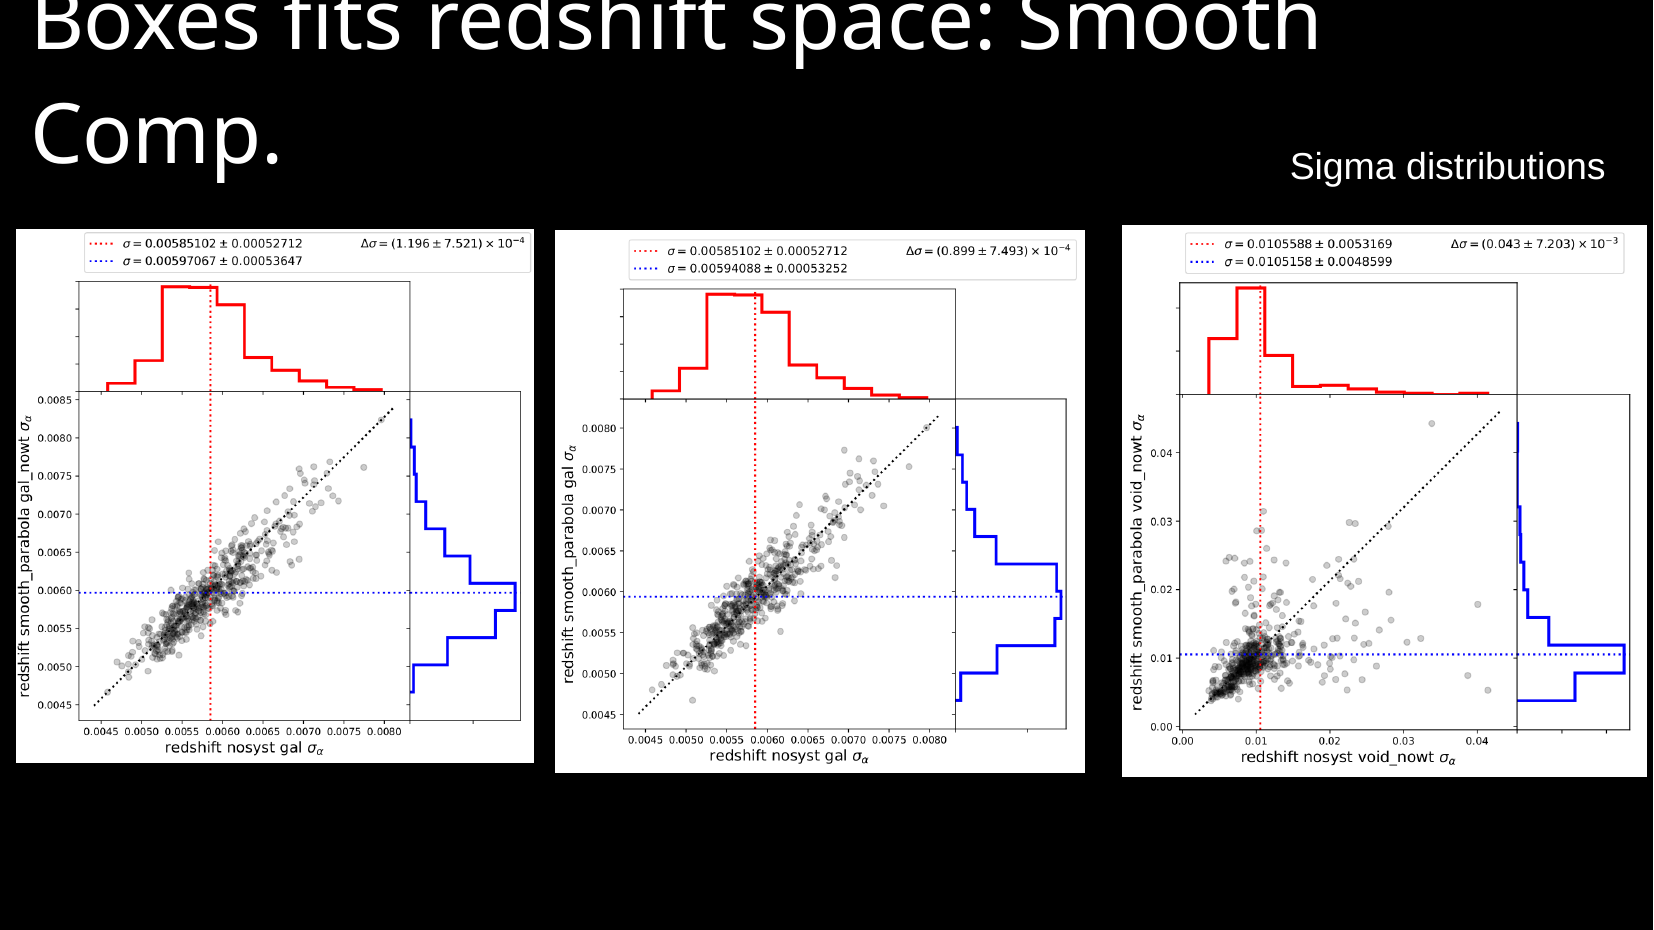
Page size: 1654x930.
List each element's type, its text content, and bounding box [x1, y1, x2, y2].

text_box Sigma distributions [1275, 138, 1621, 195]
picture [555, 230, 1085, 773]
picture [16, 229, 534, 763]
picture [1122, 225, 1647, 777]
title Boxes fits redshift space: Smooth Comp. [30, 13, 1506, 135]
